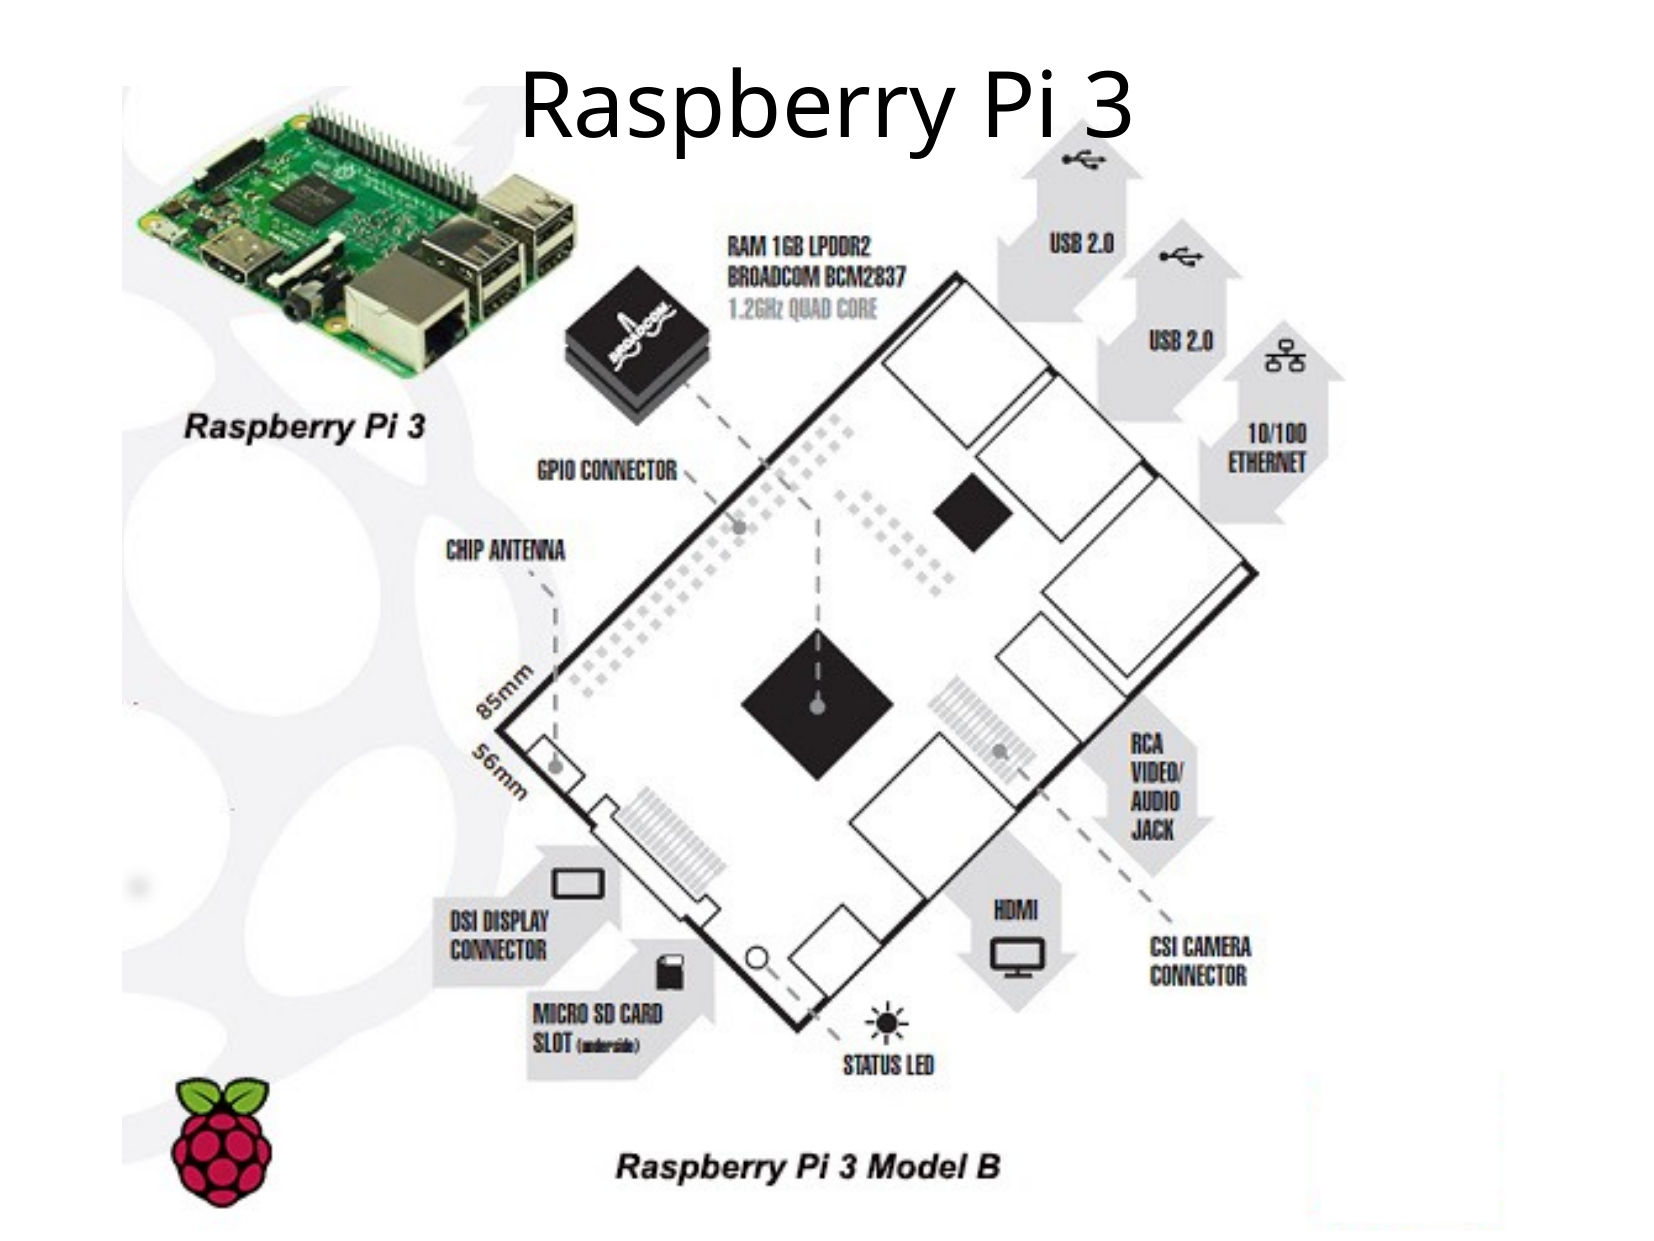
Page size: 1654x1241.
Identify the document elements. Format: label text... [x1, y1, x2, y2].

title Raspberry Pi 3 [82, 49, 1571, 154]
picture [122, 154, 1524, 1231]
